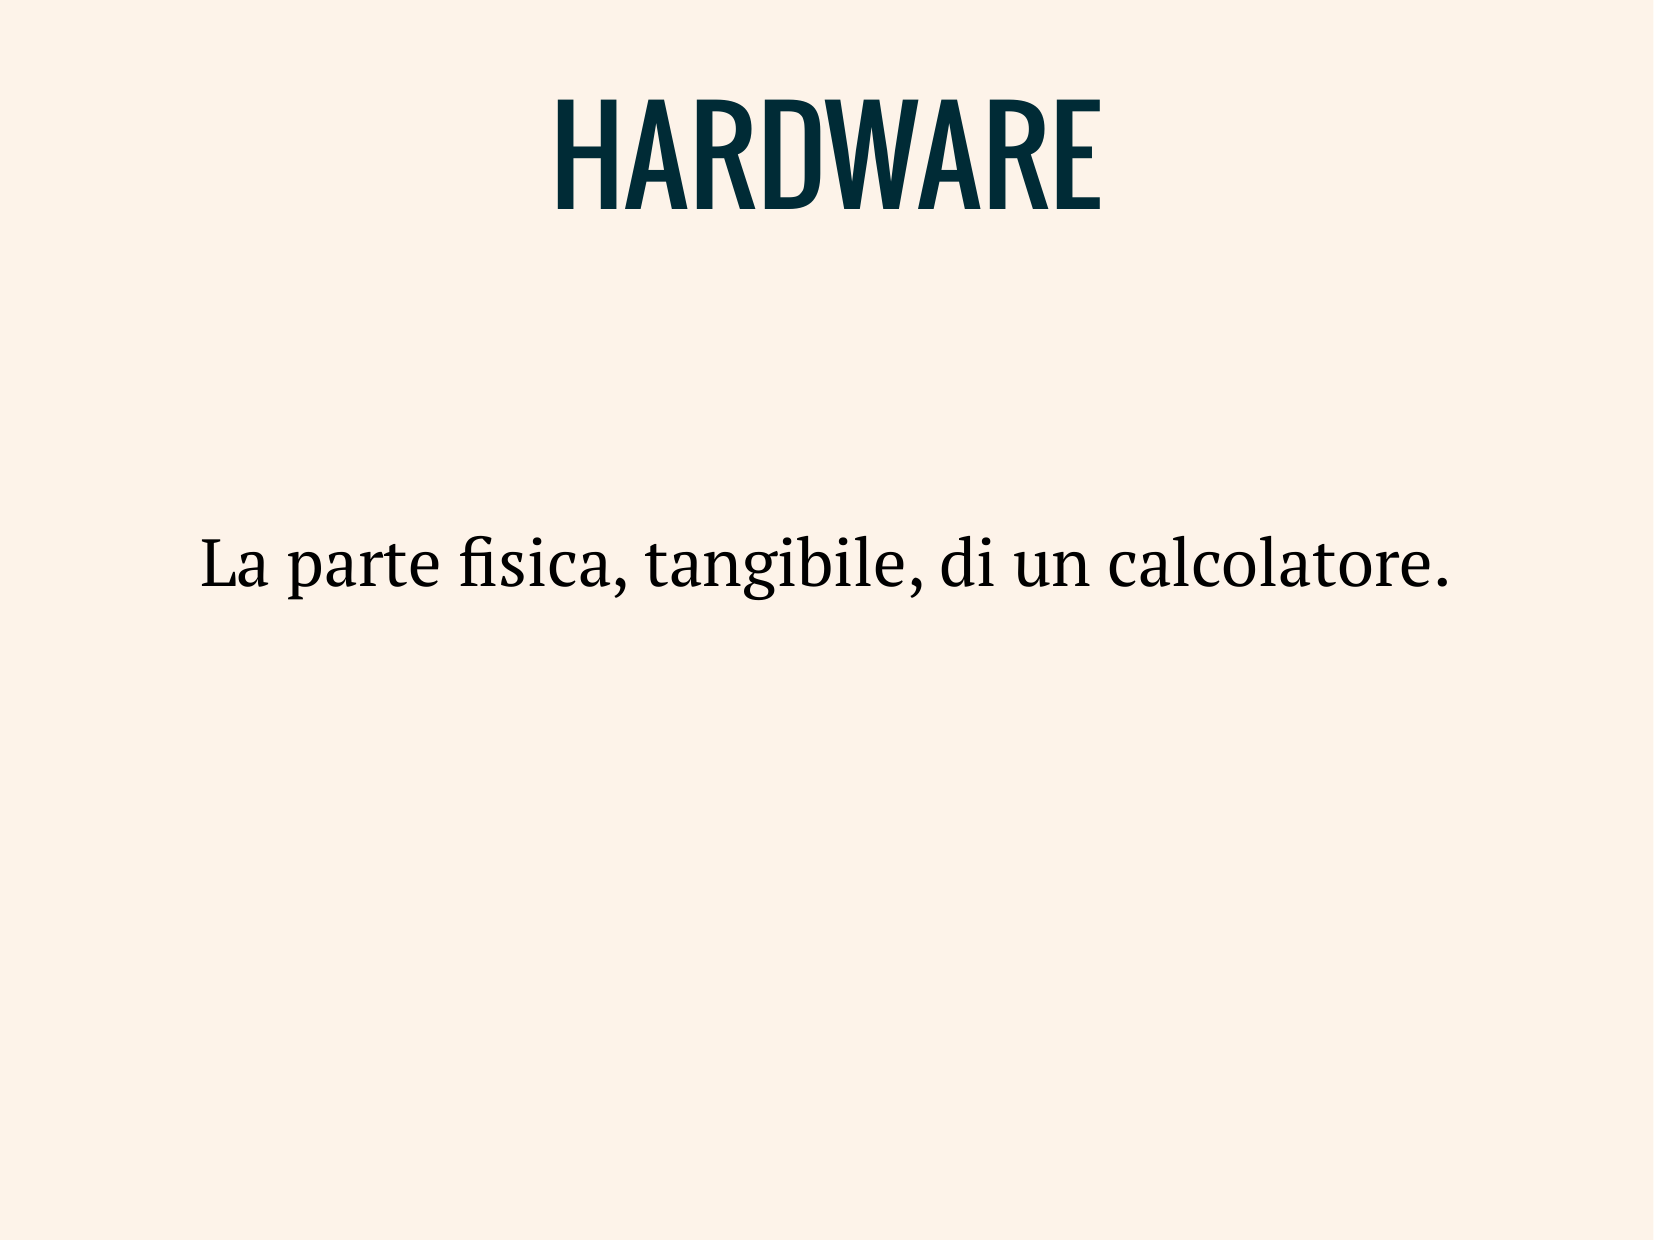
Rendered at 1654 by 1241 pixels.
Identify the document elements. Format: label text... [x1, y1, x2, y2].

subtitle La parte fisica, tangibile, di un calcolatore. [82, 290, 1571, 1010]
title Hardware [82, 49, 1571, 257]
